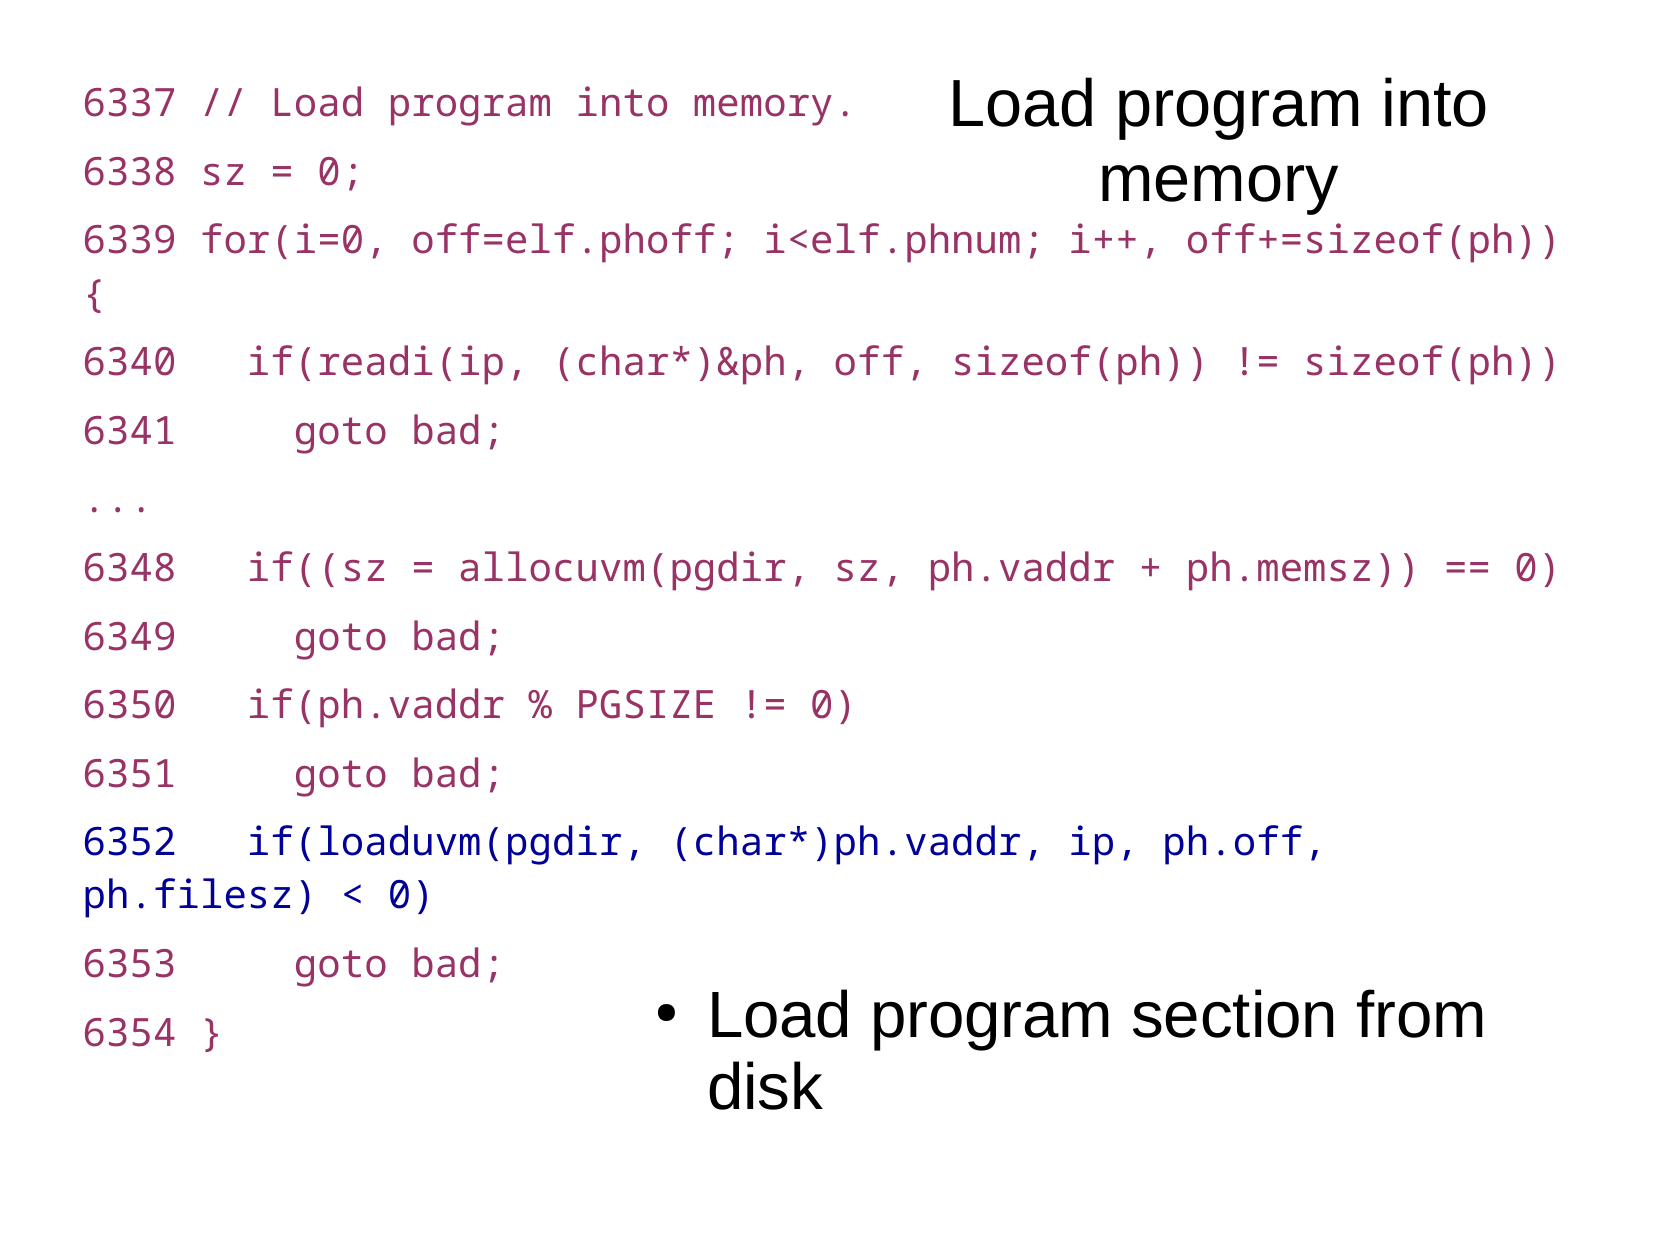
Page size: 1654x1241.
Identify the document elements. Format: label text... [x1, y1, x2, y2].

list Load program section from disk [637, 978, 1530, 1126]
list 6337 // Load program into memory. 6338 sz = 0; 6339 for(i=0, off=elf.phoff; i<elf.phnum; i++, off+=sizeof(ph)){ 6340 if(readi(ip, (char*)&ph, off, sizeof(ph)) != sizeof(ph)) 6341 goto bad; ... 6348 if((sz = allocuvm(pgdir, sz, ph.vaddr + ph.memsz)) == 0) 6349 goto bad; 6350 if(ph.vaddr % PGSIZE != 0) 6351 goto bad; 6352 if(loaduvm(pgdir, (char*)ph.vaddr, ip, ph.off, ph.filesz) < 0) 6353 goto bad; 6354 } [82, 75, 1571, 1163]
title Load program into memory [825, 37, 1613, 245]
